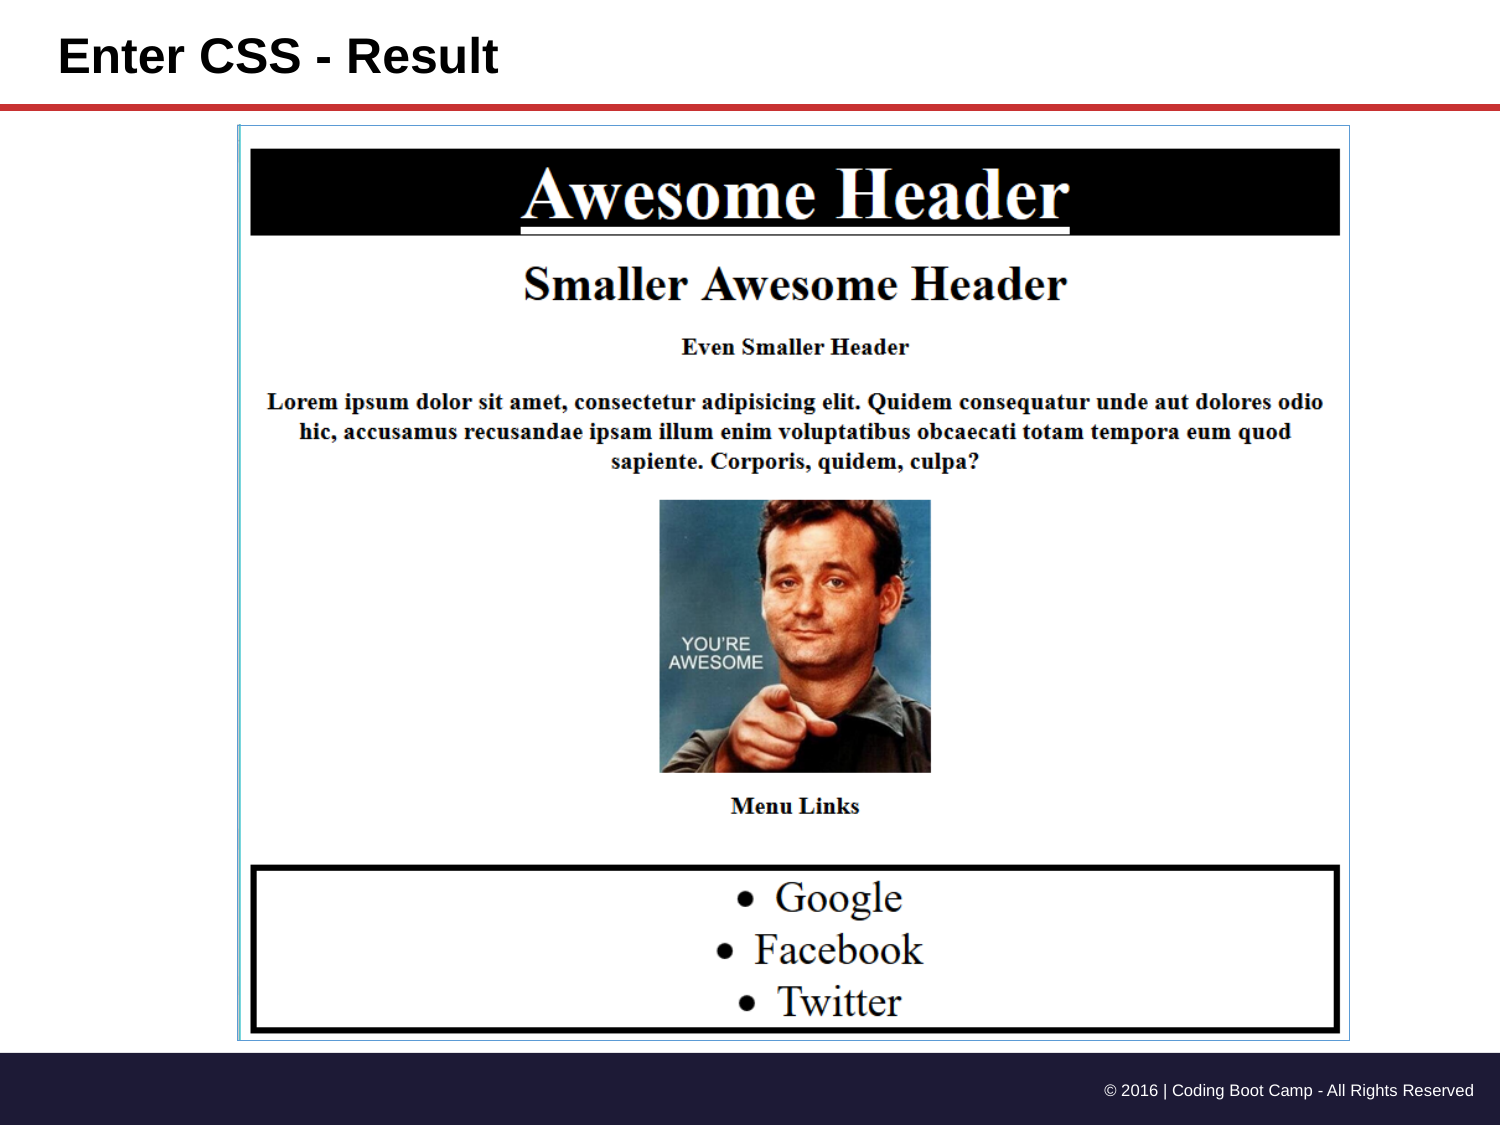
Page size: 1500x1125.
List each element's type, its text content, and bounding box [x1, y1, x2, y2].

picture [237, 124, 1350, 1041]
title Enter CSS - Result [50, 0, 948, 108]
